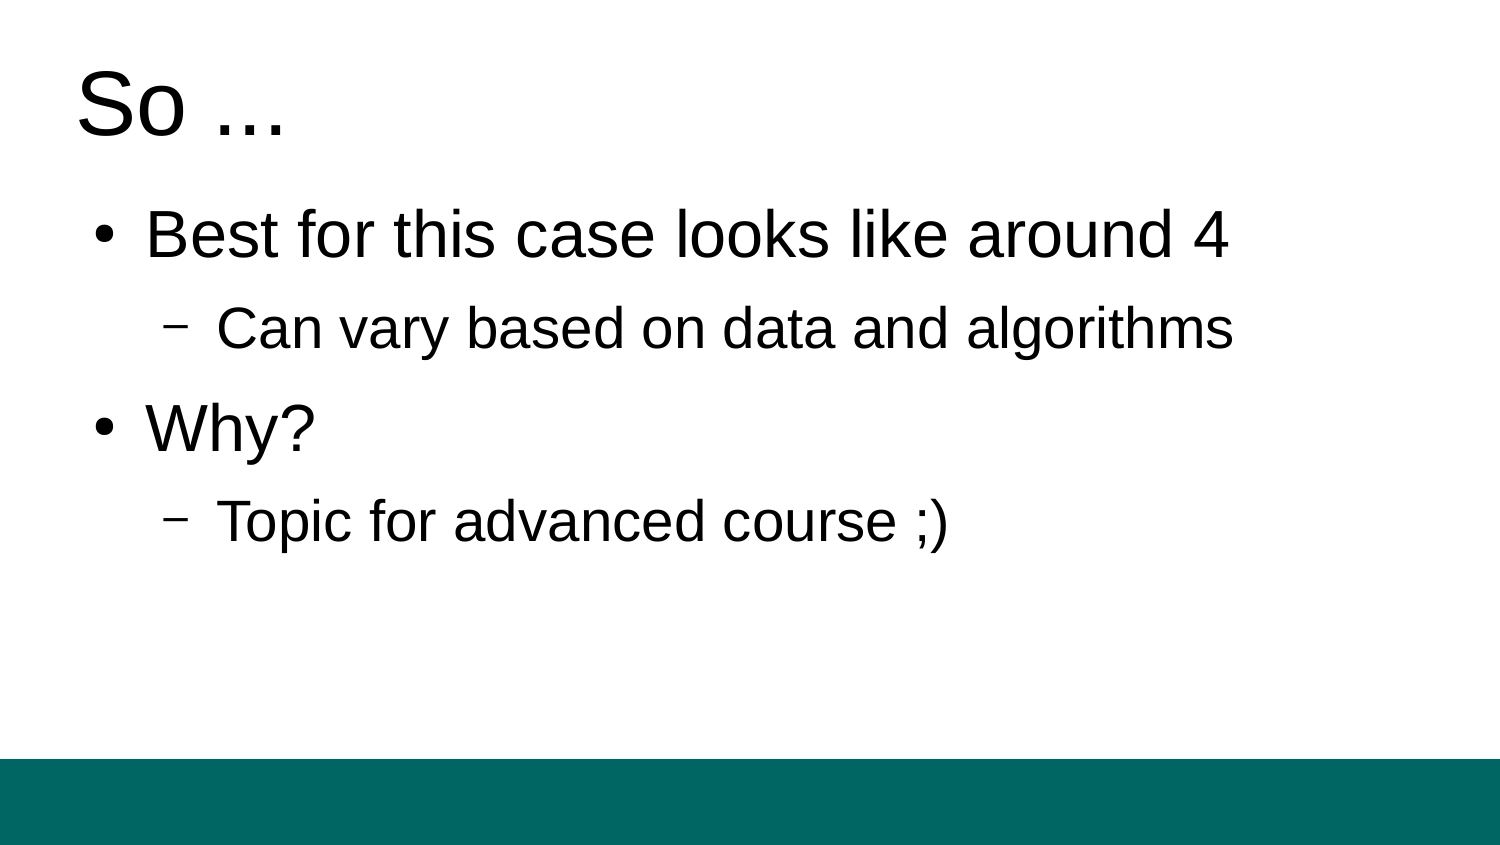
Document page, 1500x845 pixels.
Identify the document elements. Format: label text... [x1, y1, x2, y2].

list Best for this case looks like around 4 Can vary based on data and algorithms Why? Topic for advanced course ;) [75, 197, 1425, 688]
title So ... [75, 33, 1425, 175]
